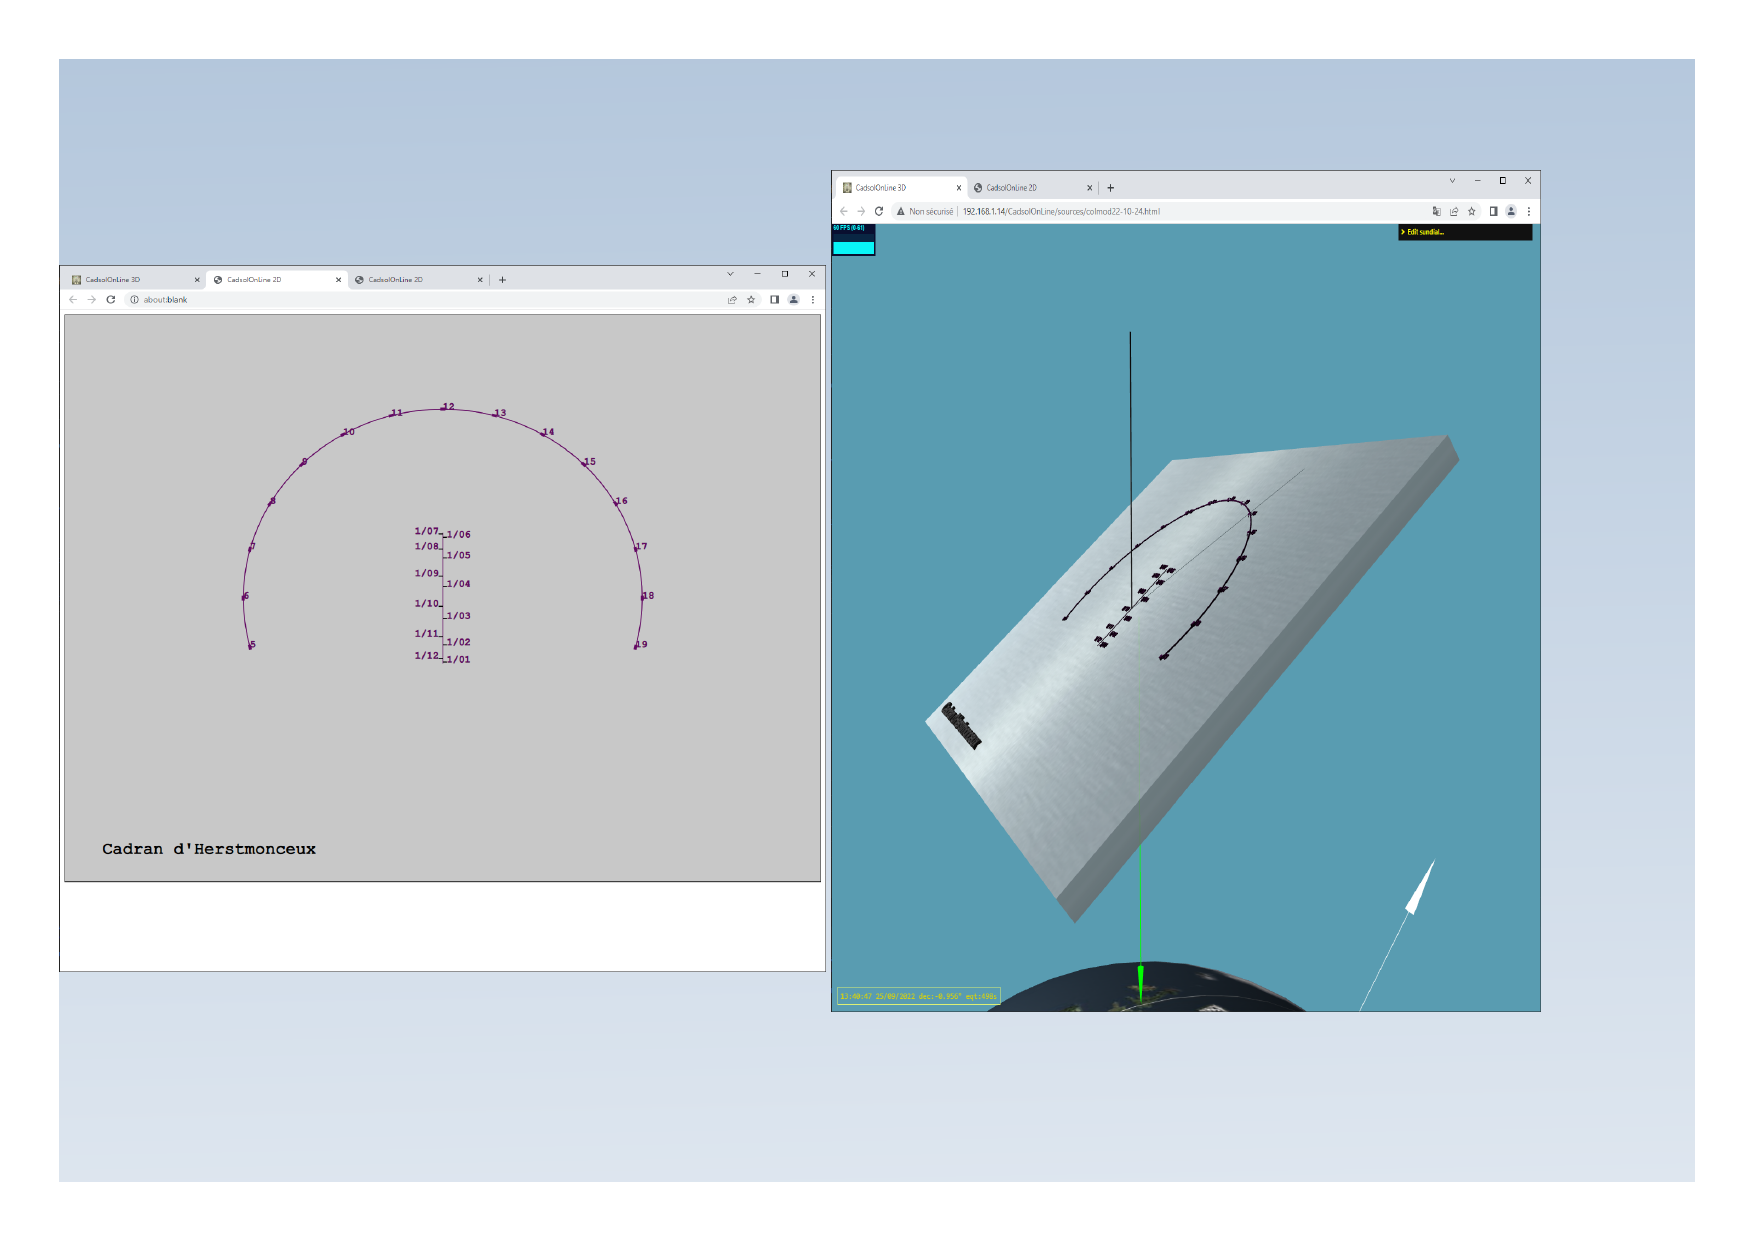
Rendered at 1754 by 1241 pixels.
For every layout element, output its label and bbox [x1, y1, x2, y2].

picture [831, 170, 1541, 1012]
title [140, 0, 1614, 422]
picture [59, 265, 826, 972]
